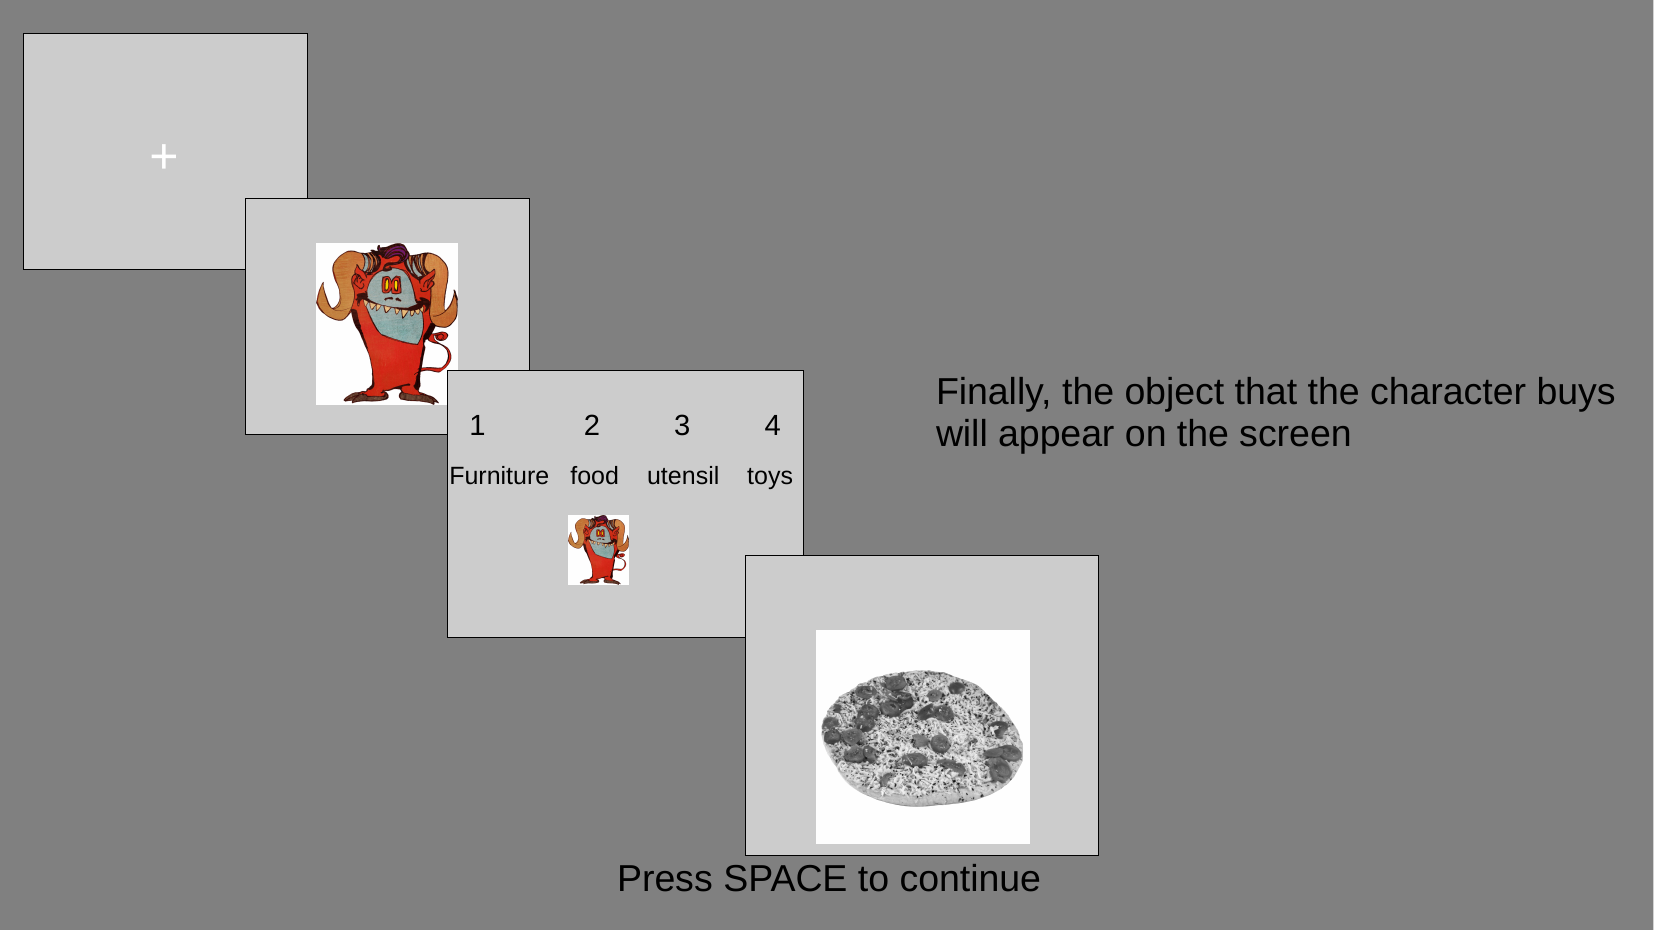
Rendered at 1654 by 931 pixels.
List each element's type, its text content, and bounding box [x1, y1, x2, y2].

text_box Finally, the object that the character buys will appear on the screen [921, 363, 1654, 756]
text_box Furniture food utensil toys [434, 454, 851, 548]
picture [568, 548, 629, 585]
text_box [447, 548, 1099, 856]
text_box 1 2 3 4 [413, 401, 830, 495]
text_box [23, 33, 804, 435]
text_box Press SPACE to continue [602, 850, 1654, 931]
picture [816, 630, 1030, 844]
text_box + [134, 120, 310, 199]
picture [316, 243, 458, 406]
